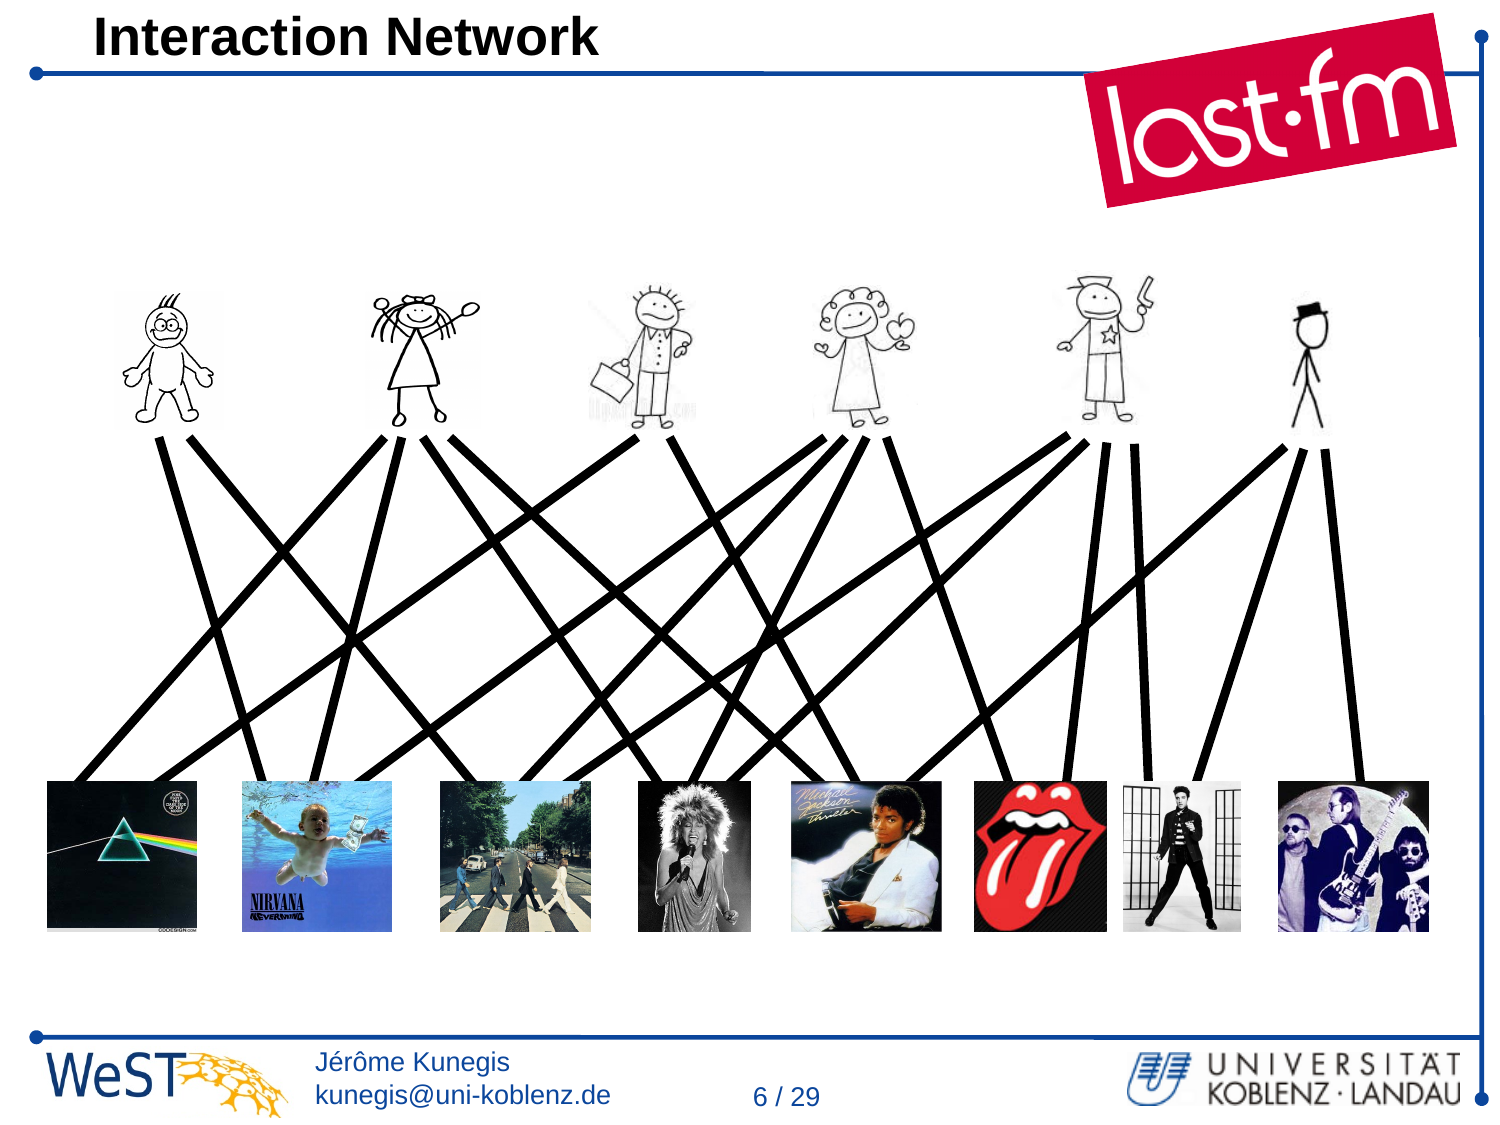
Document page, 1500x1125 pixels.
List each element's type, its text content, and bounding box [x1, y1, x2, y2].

picture [440, 781, 591, 932]
picture [588, 282, 696, 430]
picture [114, 291, 224, 430]
picture [812, 285, 918, 430]
picture [1083, 12, 1457, 208]
picture [242, 781, 392, 932]
picture [1052, 270, 1158, 425]
text_box Interaction Network [78, 0, 1463, 74]
picture [1269, 291, 1343, 440]
picture [791, 781, 942, 932]
picture [974, 781, 1107, 932]
picture [47, 781, 197, 932]
picture [1127, 1052, 1460, 1106]
picture [41, 1046, 302, 1118]
picture [1123, 781, 1241, 932]
picture [638, 781, 751, 932]
picture [1278, 781, 1429, 932]
picture [365, 291, 481, 429]
